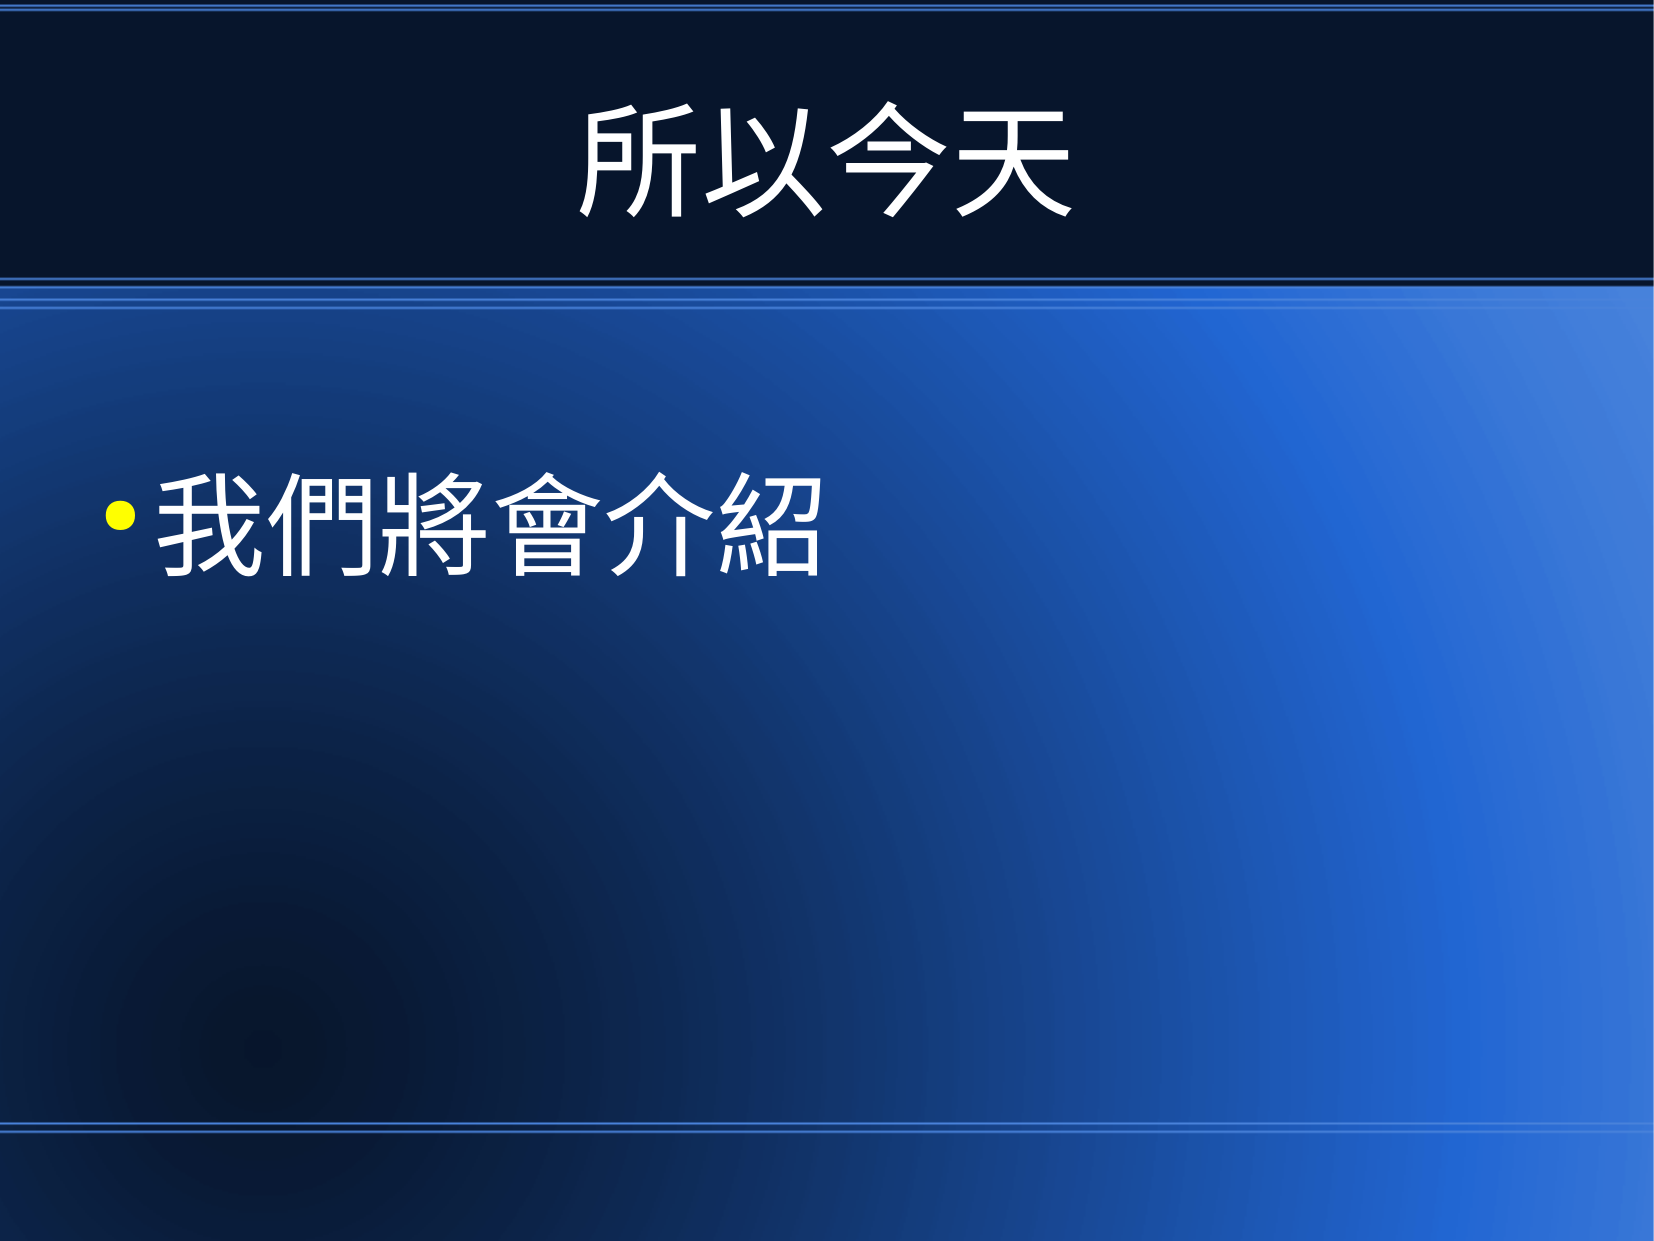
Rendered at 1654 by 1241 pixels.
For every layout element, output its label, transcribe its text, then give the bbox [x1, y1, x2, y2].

title 所以今天 [82, 49, 1571, 257]
picture [0, 0, 1654, 1241]
list 我們將會介紹 [82, 355, 1571, 1241]
